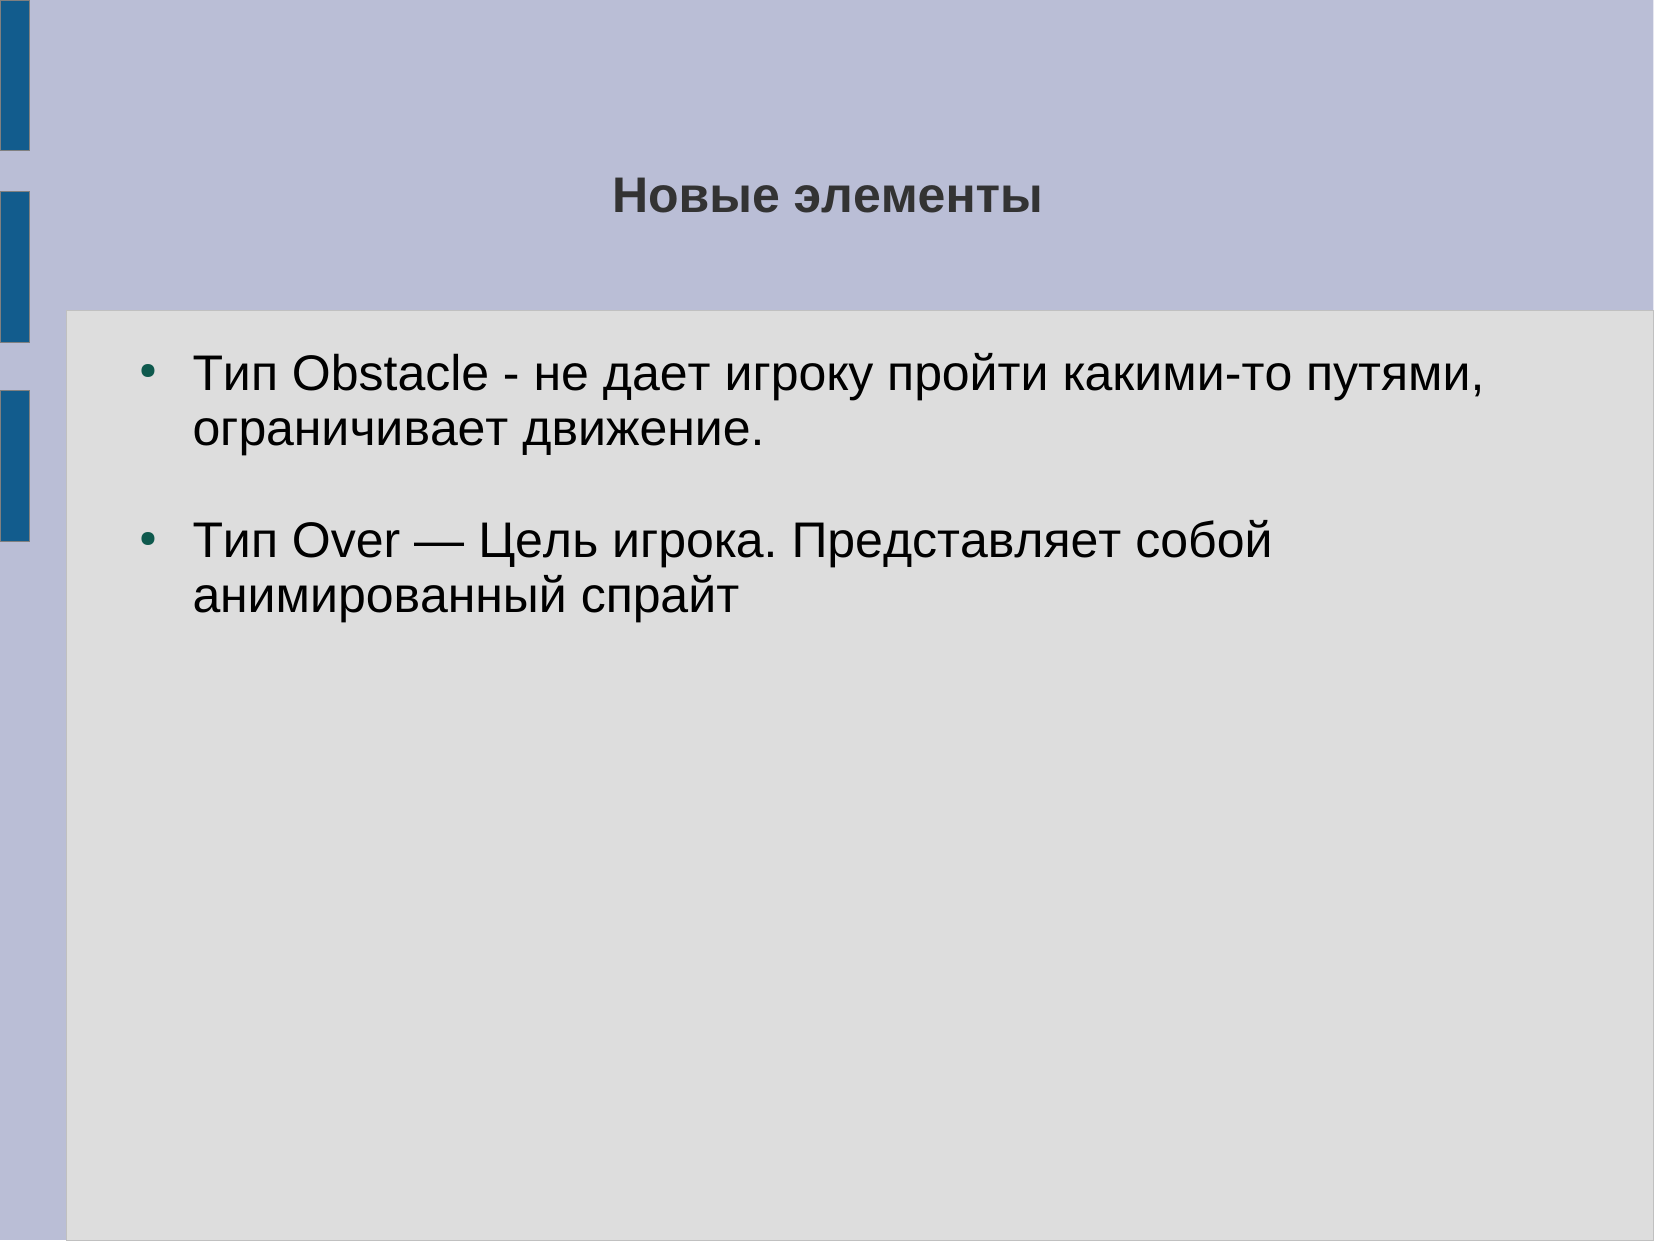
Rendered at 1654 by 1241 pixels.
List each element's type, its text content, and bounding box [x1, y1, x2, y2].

list Тип Obstacle - не дает игроку пройти какими-то путями, ограничивает движение. Тип Over — Цель игрока. Представляет собой анимированный спрайт [121, 344, 1534, 1127]
title Новые элементы [121, 91, 1534, 299]
